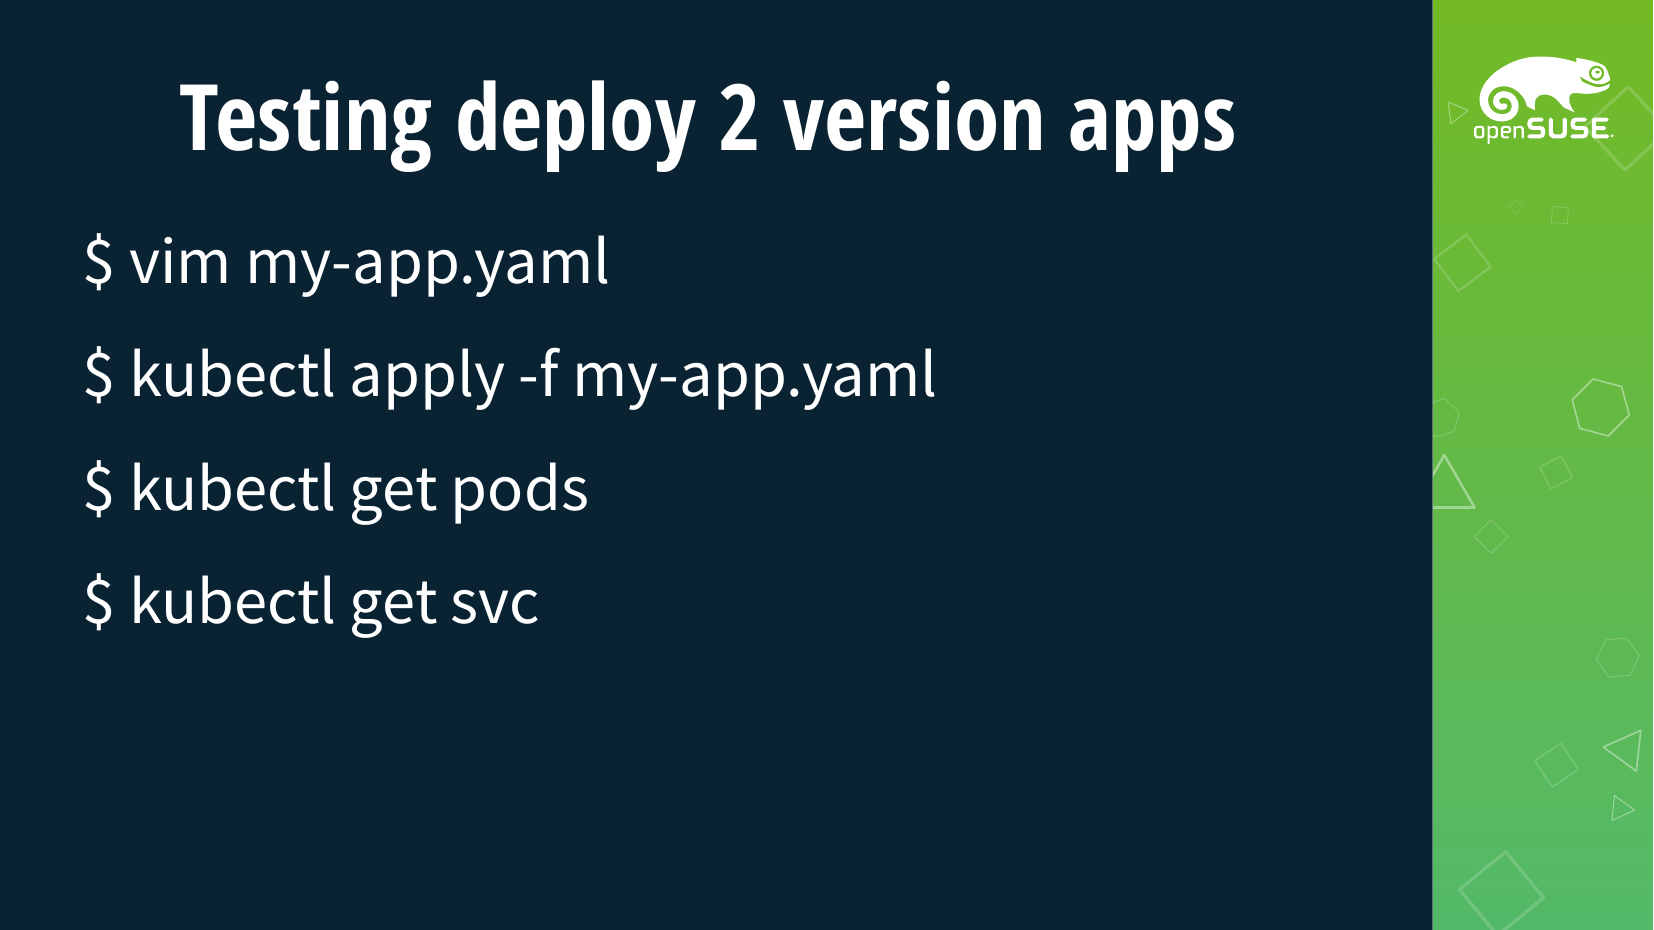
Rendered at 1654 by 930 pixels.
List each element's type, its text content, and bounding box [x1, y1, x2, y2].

list $ vim my-app.yaml $ kubectl apply -f my-app.yaml $ kubectl get pods $ kubectl get svc [82, 217, 1336, 757]
title Testing deploy 2 version apps [82, 37, 1336, 193]
